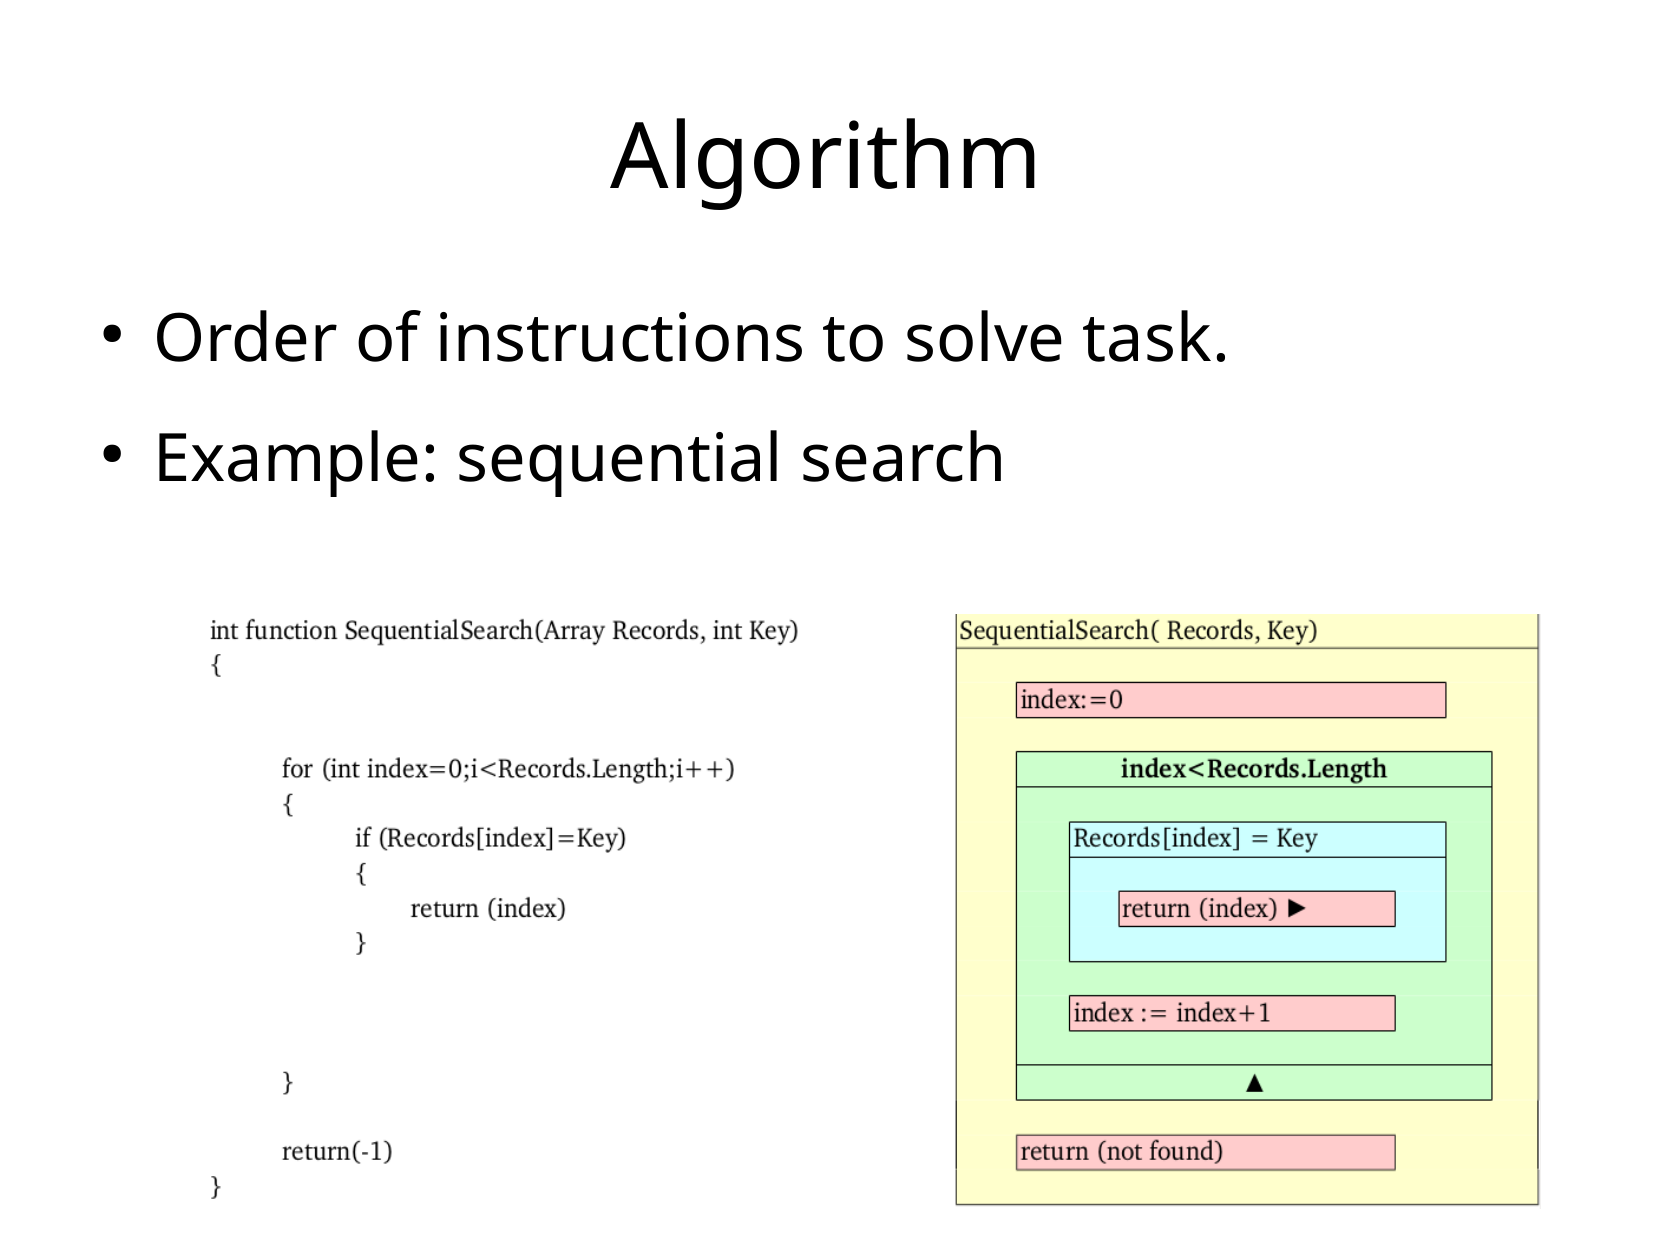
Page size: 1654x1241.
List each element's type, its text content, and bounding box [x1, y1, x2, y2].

title Algorithm [82, 49, 1571, 257]
picture [210, 614, 1541, 1209]
list Order of instructions to solve task. Example: sequential search [82, 290, 1571, 1010]
